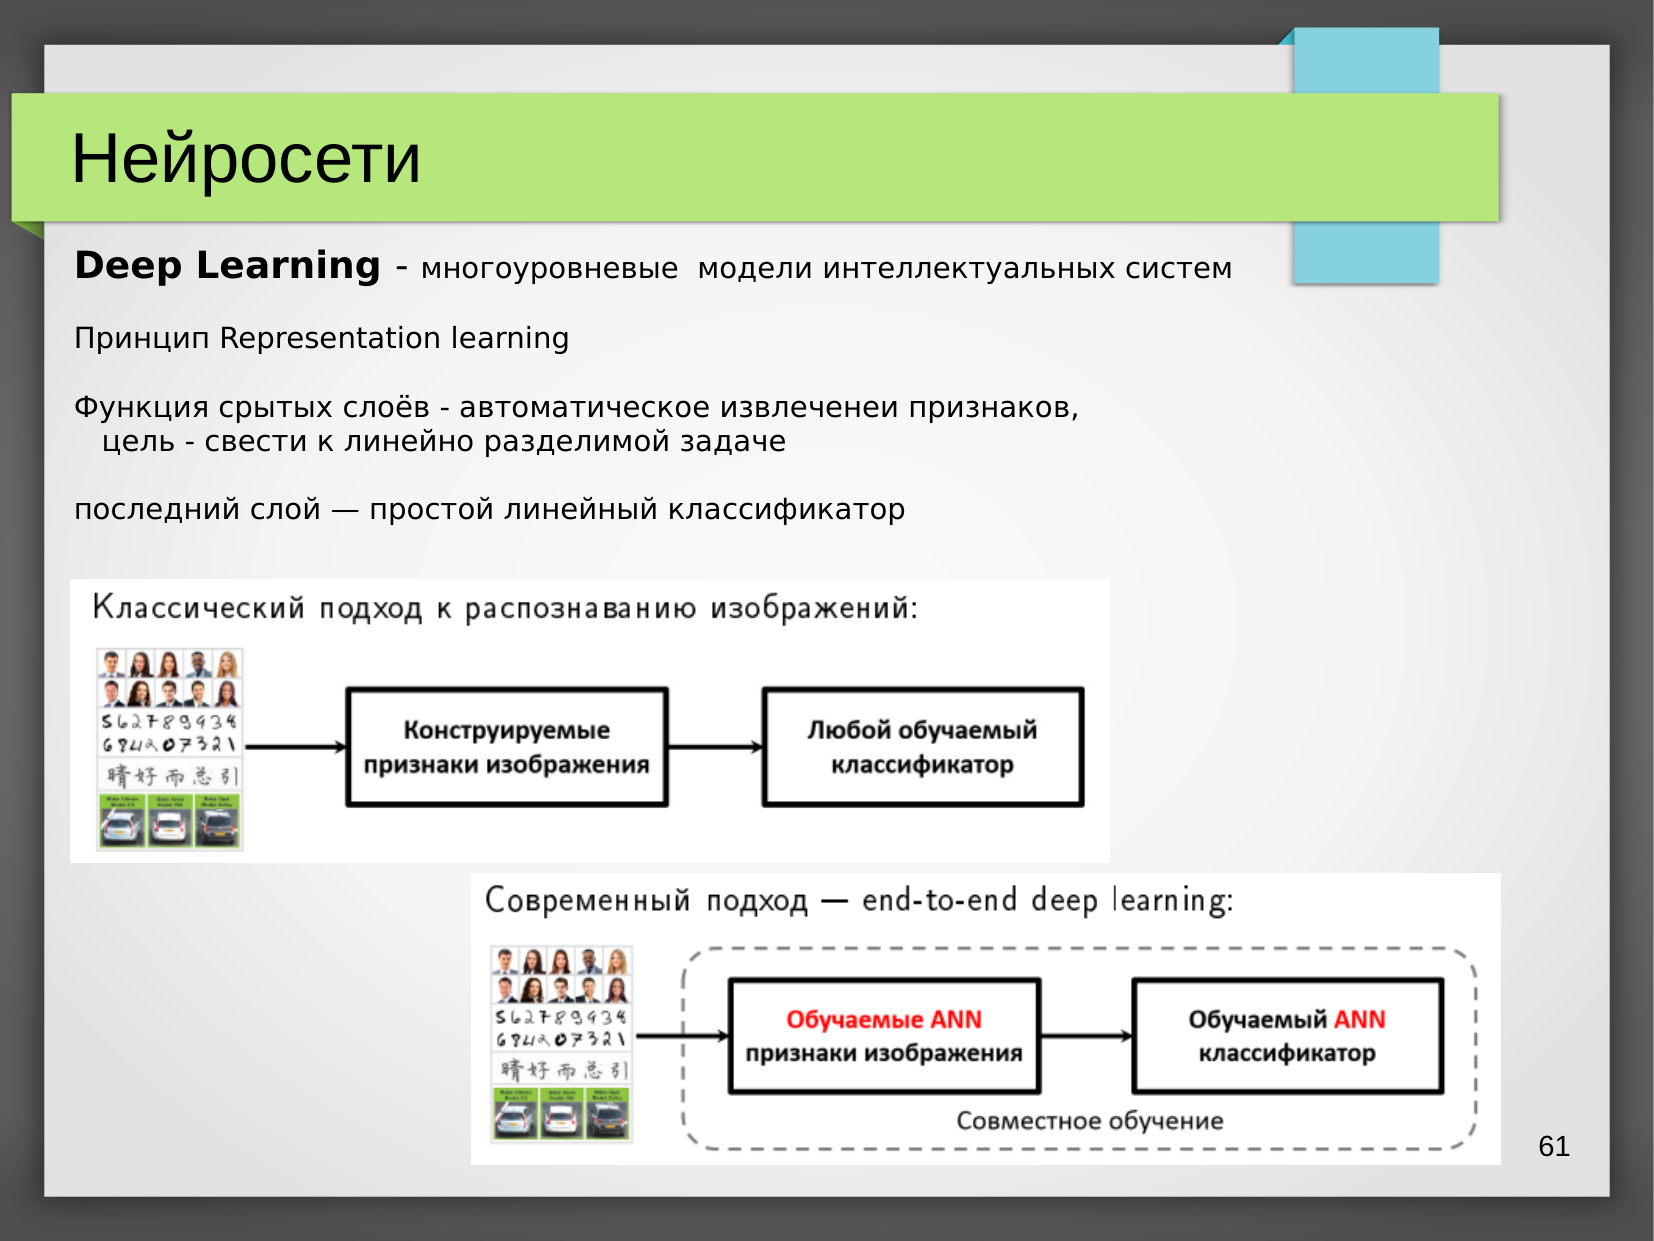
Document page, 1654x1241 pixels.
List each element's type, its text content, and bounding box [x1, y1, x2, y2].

title Нейросети [70, 118, 1205, 199]
text_box Deep Learning - многоуровневые модели интеллектуальных систем Принцип Representation learning Функция срытых слоёв - автоматическое извлеченеи признаков, цель - свести к линейно разделимой задаче последний слой — простой линейный классификатор [59, 236, 1323, 535]
picture [0, 0, 1654, 1241]
